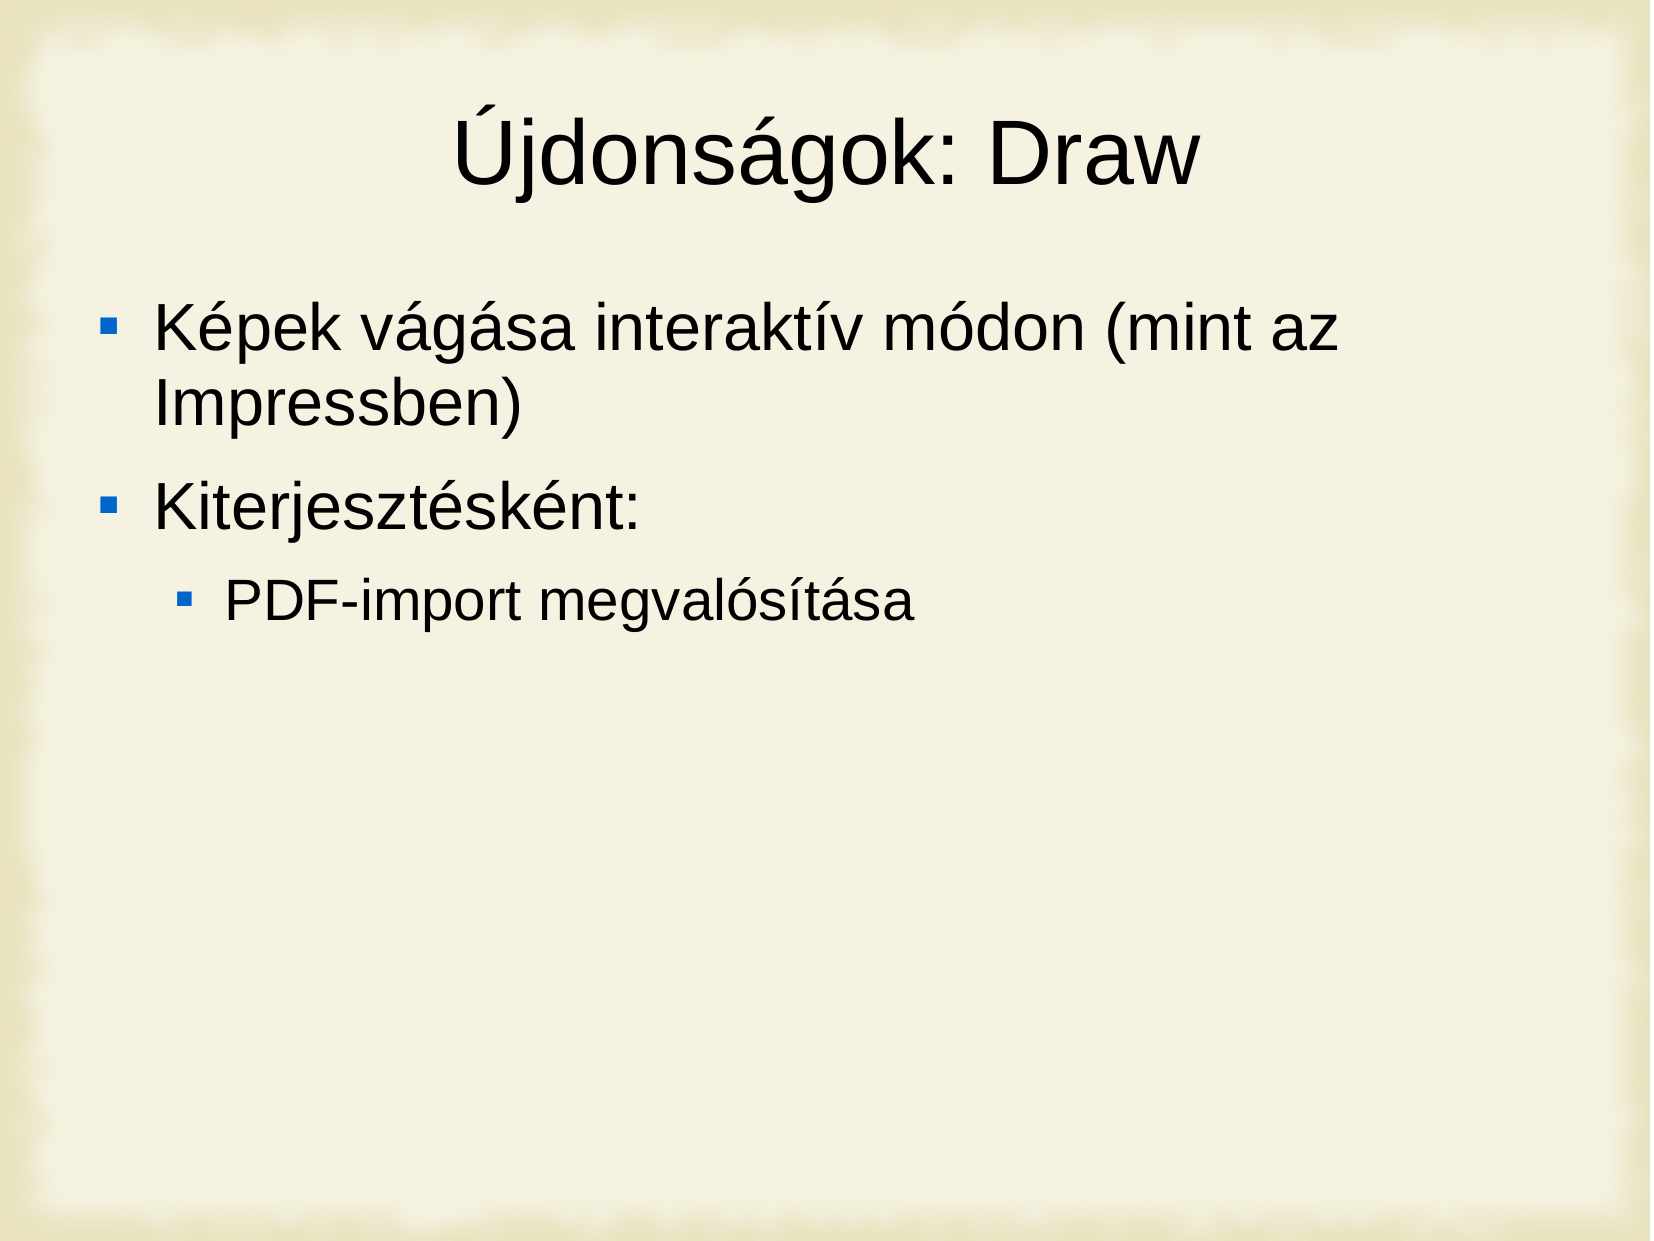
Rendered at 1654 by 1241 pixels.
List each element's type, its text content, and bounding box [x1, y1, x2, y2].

list Képek vágása interaktív módon (mint az Impressben) Kiterjesztésként: PDF-import megvalósítása [82, 290, 1571, 1109]
title Újdonságok: Draw [82, 49, 1571, 257]
picture [0, 0, 1651, 1241]
